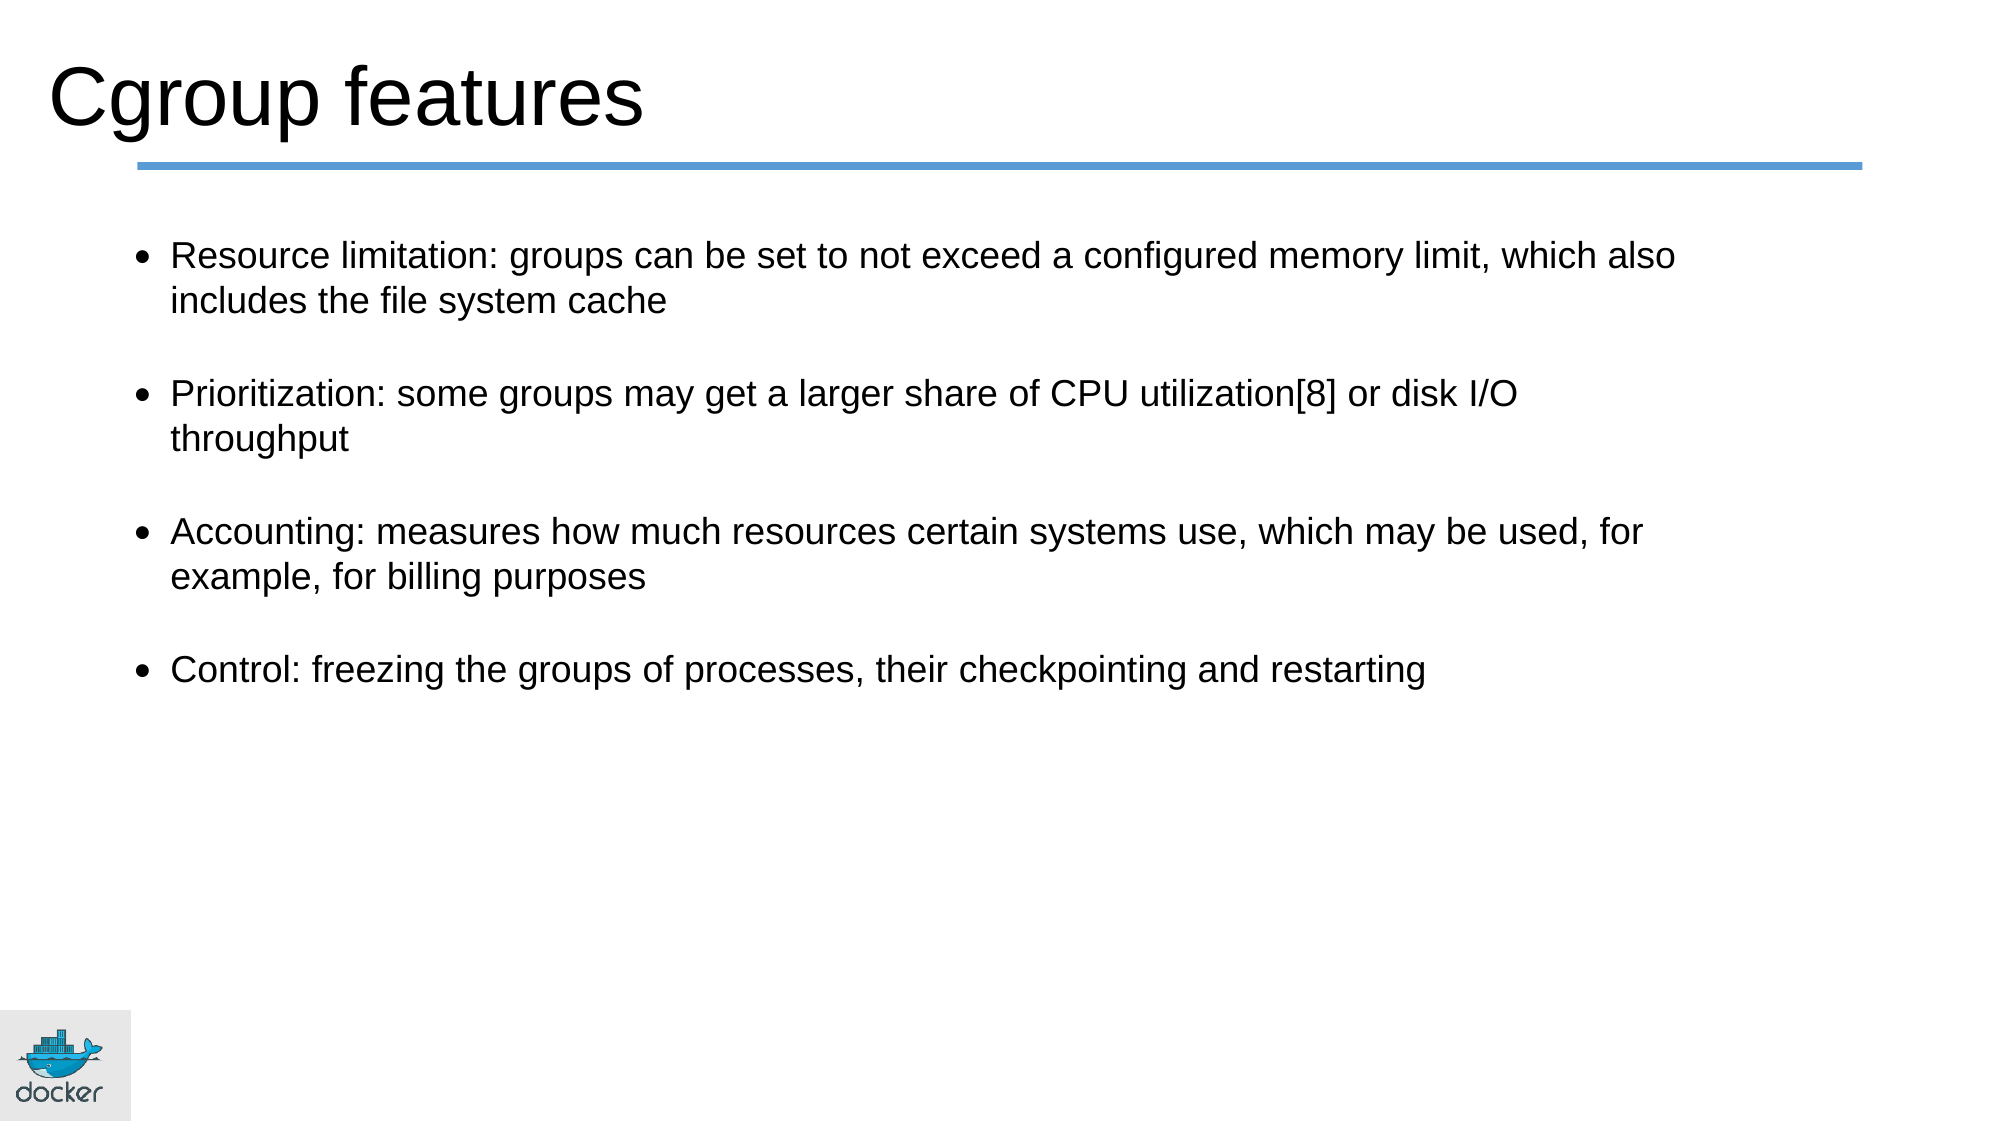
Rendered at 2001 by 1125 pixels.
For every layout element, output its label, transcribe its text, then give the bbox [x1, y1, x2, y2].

picture [0, 1010, 131, 1121]
text_box Resource limitation: groups can be set to not exceed a configured memory limit, which also includes the file system cache Prioritization: some groups may get a larger share of CPU utilization[8] or disk I/O throughput Accounting: measures how much resources certain systems use, which may be used, for example, for billing purposes Control: freezing the groups of processes, their checkpointing and restarting [120, 223, 1721, 743]
text_box Cgroup features [33, 34, 870, 149]
